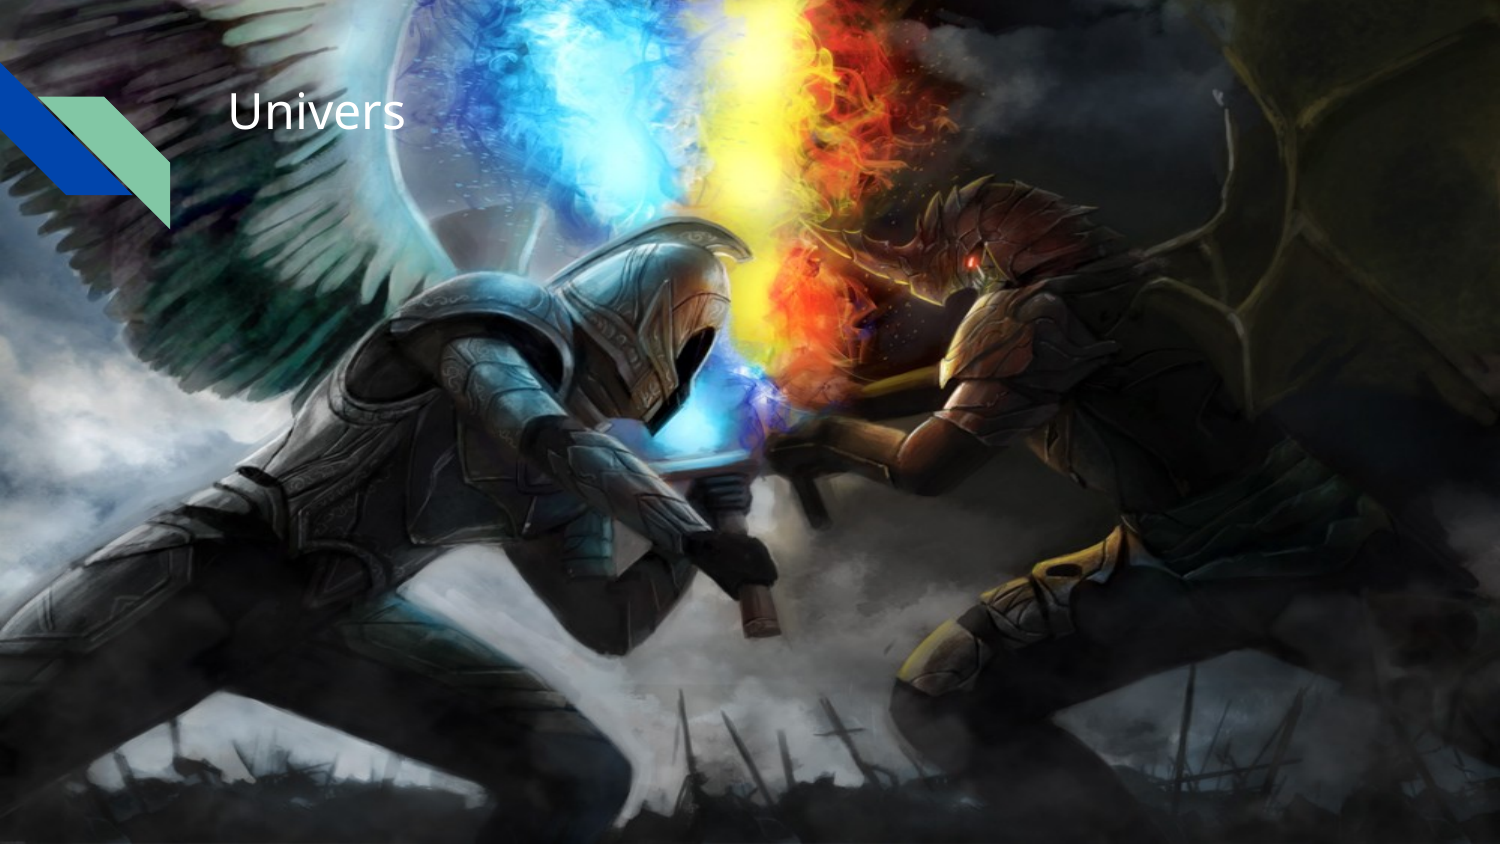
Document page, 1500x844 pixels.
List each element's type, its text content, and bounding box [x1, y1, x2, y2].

picture [0, 0, 1500, 844]
title Univers [212, 64, 1368, 215]
